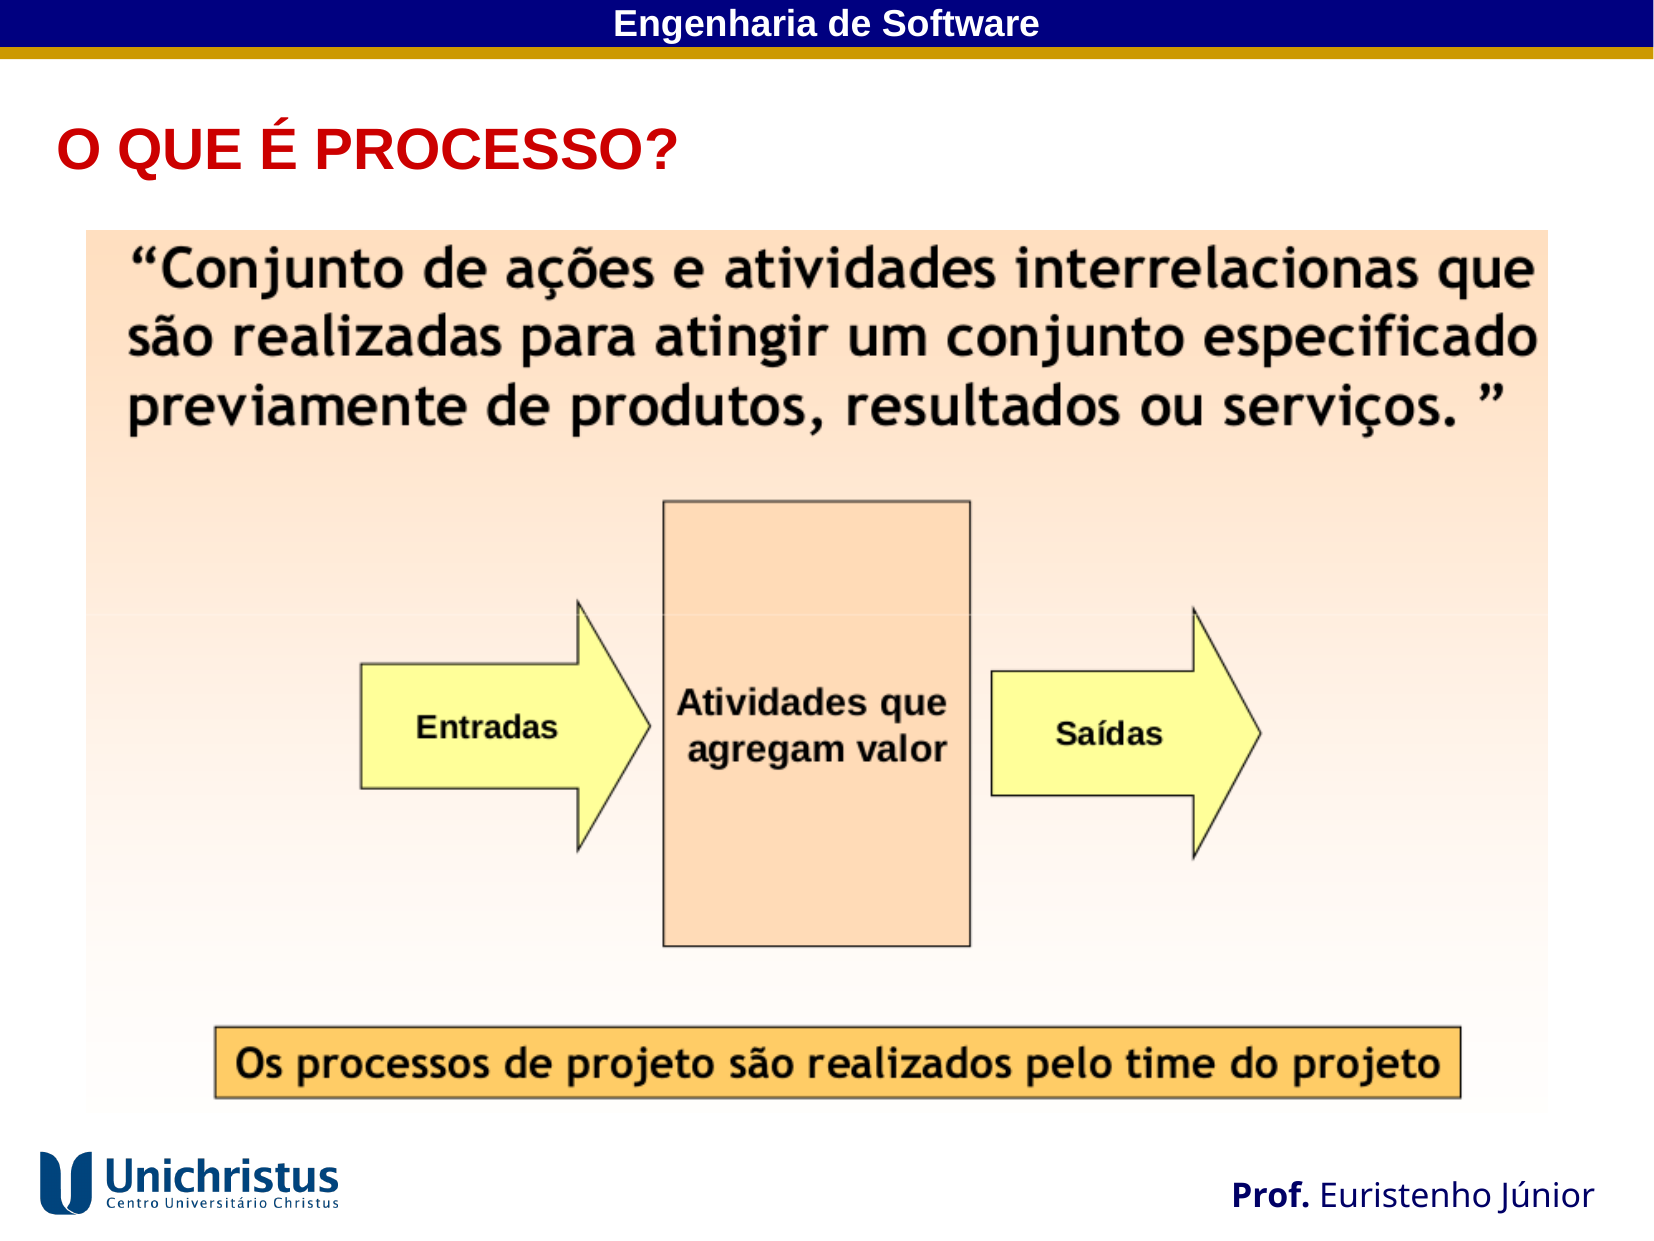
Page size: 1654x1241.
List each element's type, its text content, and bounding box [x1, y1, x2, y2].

text_box Engenharia de Software [0, 0, 1654, 47]
text_box O QUE É PROCESSO? [41, 109, 1636, 254]
text_box [0, 47, 1654, 60]
text_box Prof. Euristenho Júnior [1216, 1163, 1654, 1224]
picture [86, 230, 1548, 1113]
picture [35, 1148, 343, 1217]
